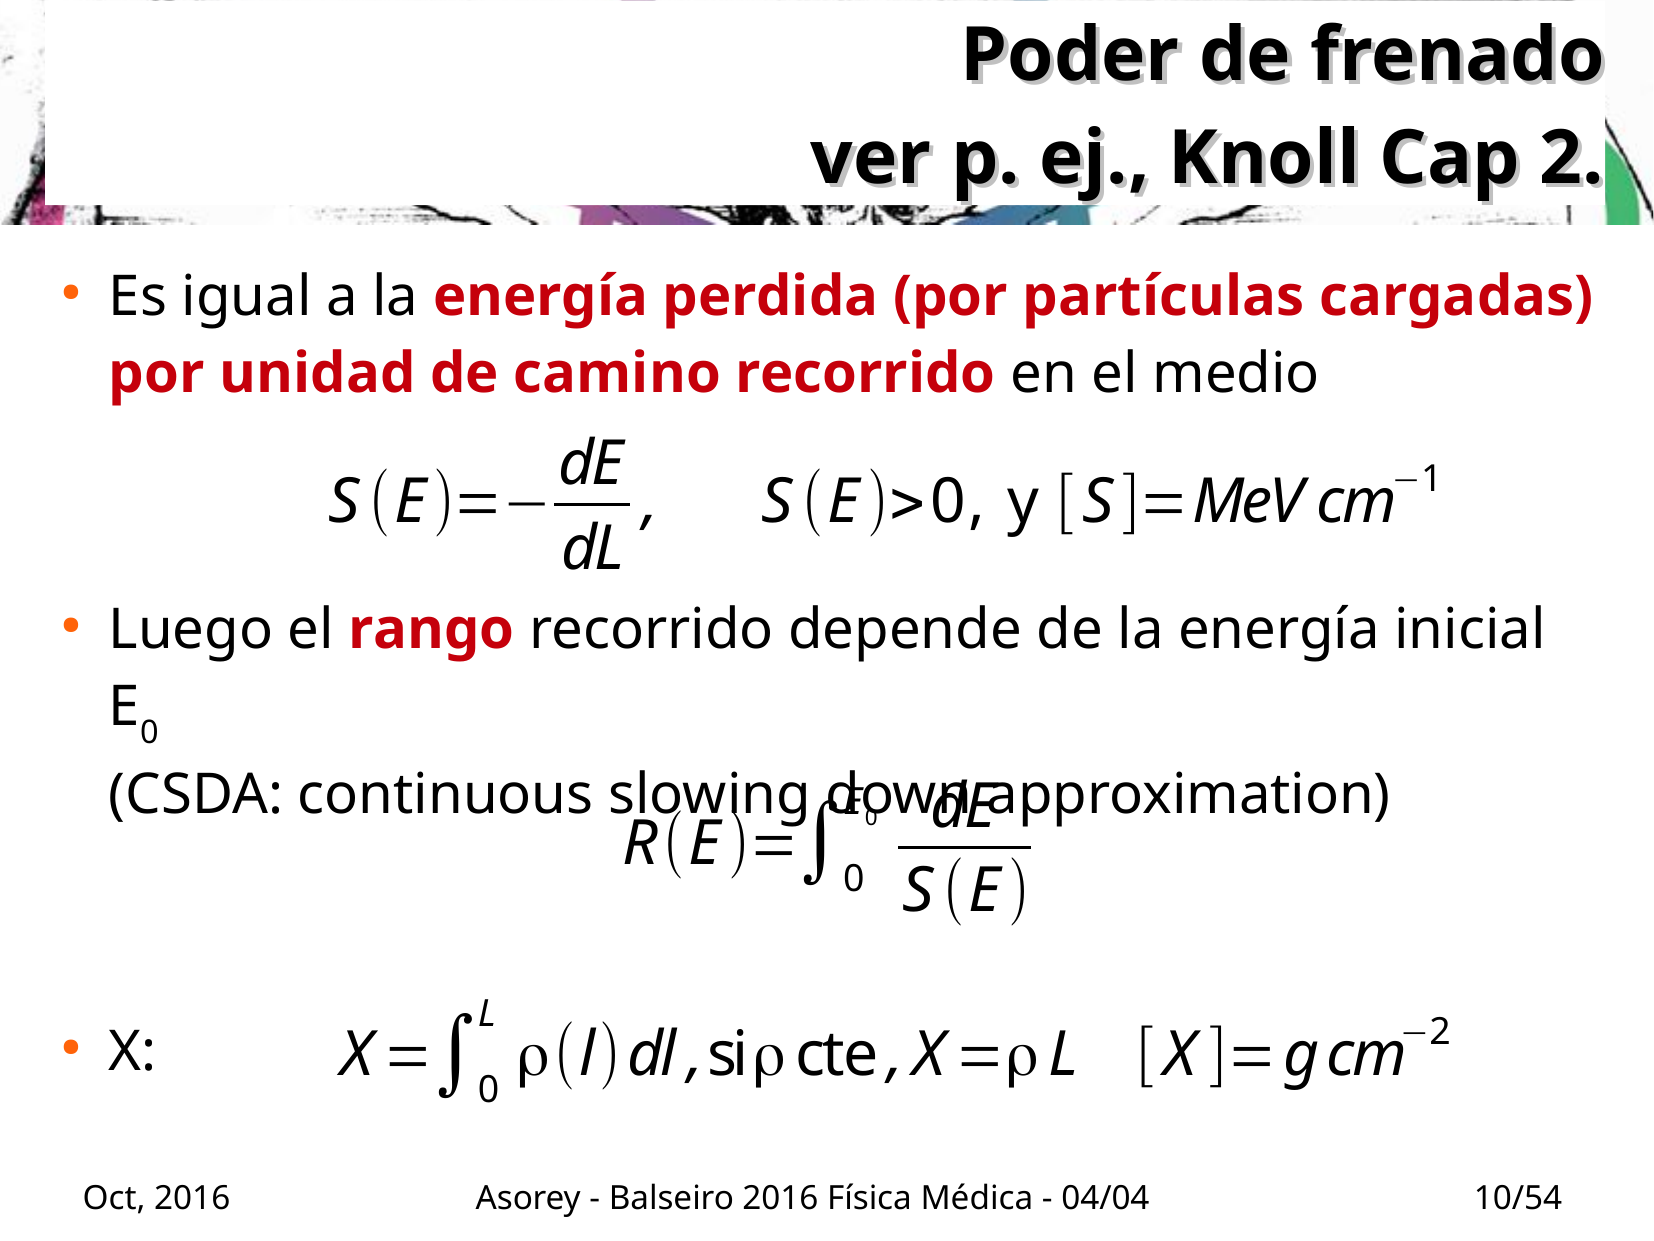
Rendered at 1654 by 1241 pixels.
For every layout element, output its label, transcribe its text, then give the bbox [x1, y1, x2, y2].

chart [615, 766, 1040, 931]
picture [0, 0, 1654, 225]
chart [319, 423, 1441, 586]
list Es igual a la energía perdida (por partículas cargadas) por unidad de camino recorrido en el medio Luego el rango recorrido depende de la energía inicial E0 (CSDA: continuous slowing down approximation) X: [45, 255, 1606, 1156]
title Poder de frenado ver p. ej., Knoll Cap 2. [45, 11, 1606, 195]
chart [329, 990, 1456, 1113]
